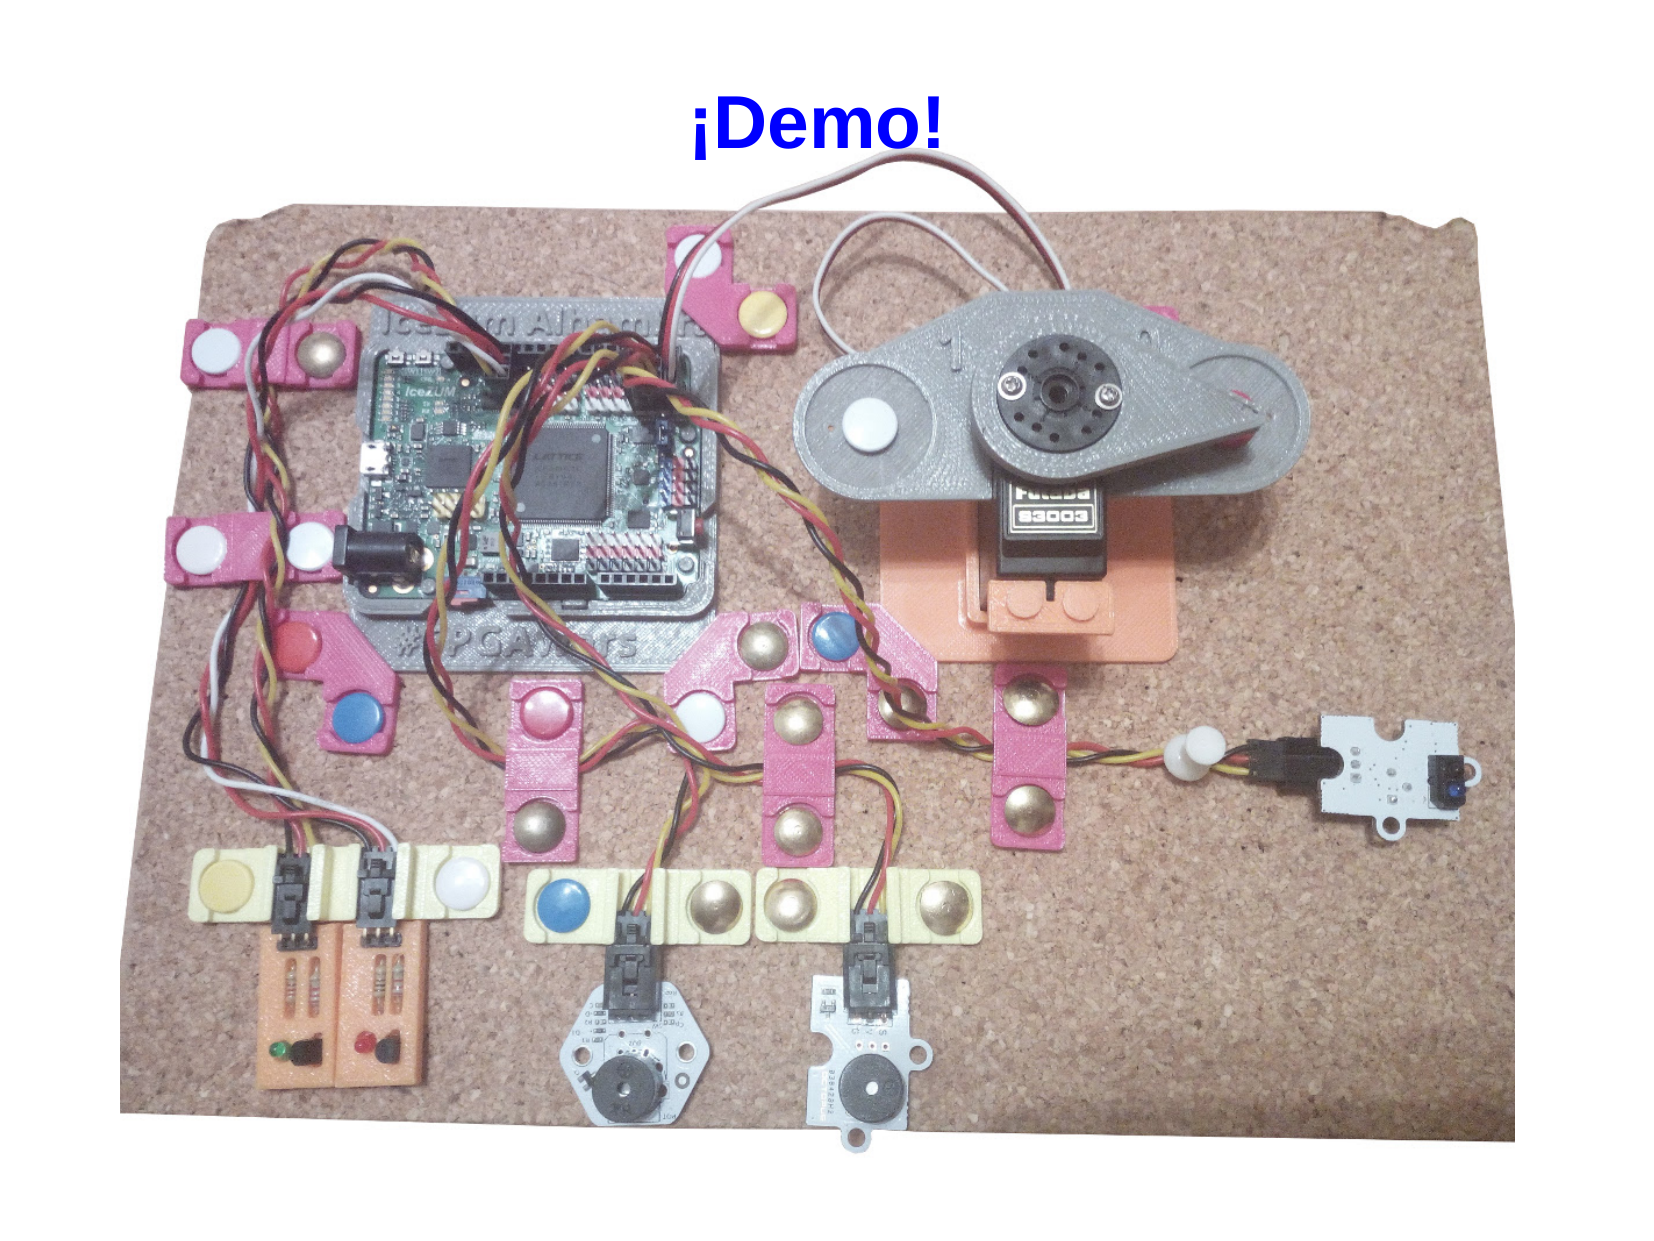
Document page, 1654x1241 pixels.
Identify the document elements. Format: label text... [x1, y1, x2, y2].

text_box ¡Demo! [90, 73, 1546, 211]
picture [120, 211, 1515, 1182]
